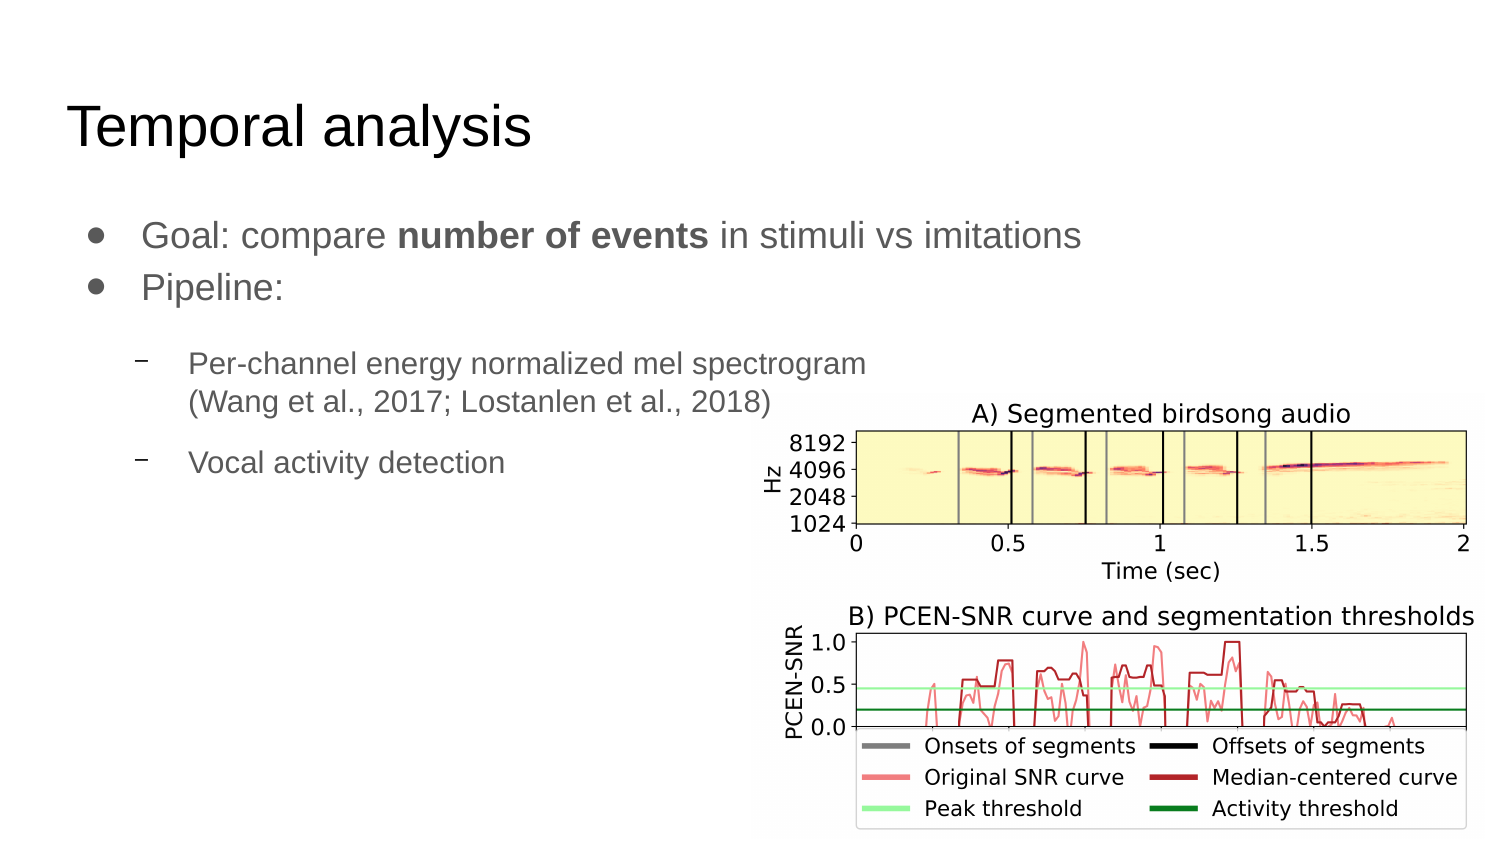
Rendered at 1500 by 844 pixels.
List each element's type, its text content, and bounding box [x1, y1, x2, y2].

title Temporal analysis [51, 72, 1449, 167]
list Goal: compare number of events in stimuli vs imitations Pipeline: [51, 188, 1449, 331]
list Per-channel energy normalized mel spectrogram (Wang et al., 2017; Lostanlen et al., 2018) Vocal activity detection [31, 259, 1430, 821]
picture [751, 393, 1485, 839]
